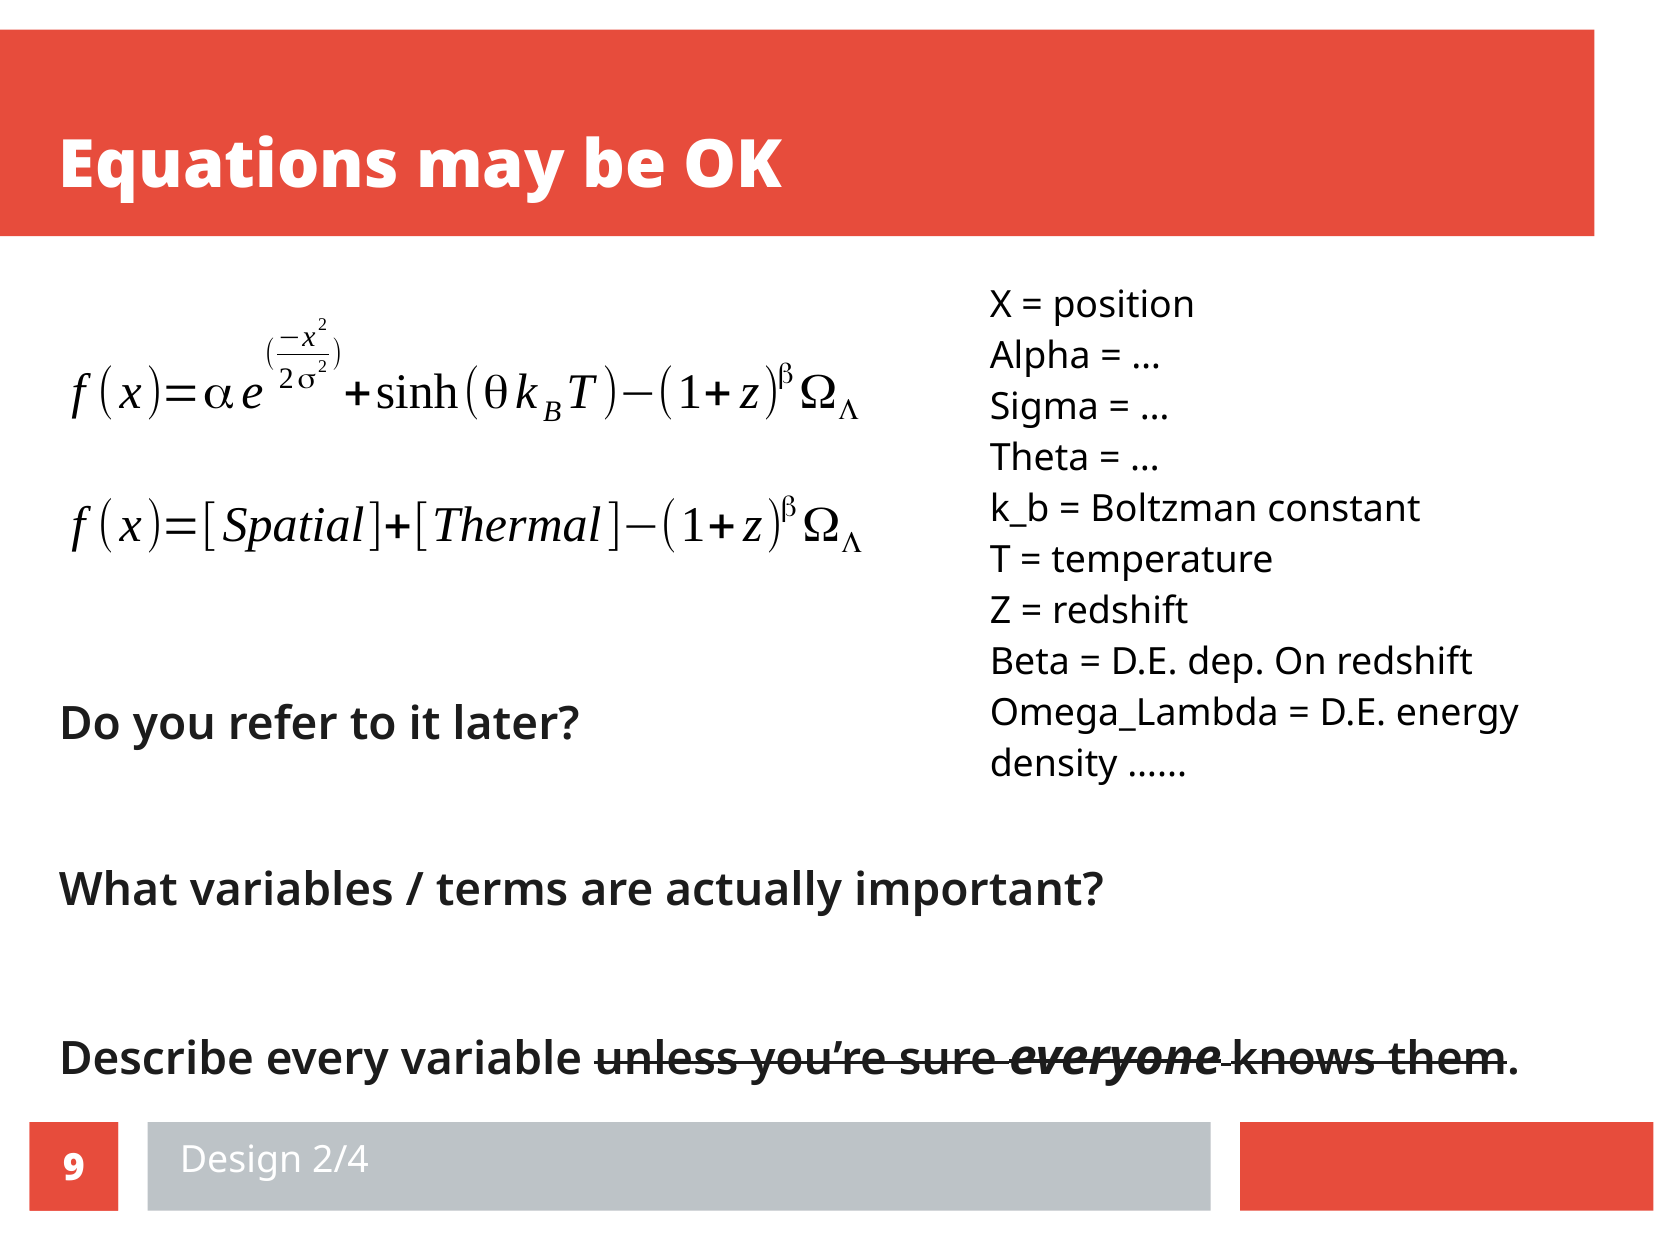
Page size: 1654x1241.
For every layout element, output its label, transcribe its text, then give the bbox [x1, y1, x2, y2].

list Do you refer to it later? What variables / terms are actually important? Describe every variable unless you’re sure everyone knows them. [59, 690, 1565, 1093]
chart [63, 494, 871, 557]
text_box X = position Alpha = … Sigma = … Theta = … k_b = Boltzman constant T = temperature Z = redshift Beta = D.E. dep. On redshift Omega_Lambda = D.E. energy density …... [975, 270, 1546, 721]
title Equations may be OK [59, 59, 1595, 207]
text_box Design 2/4 [165, 1125, 736, 1184]
chart [63, 315, 867, 428]
